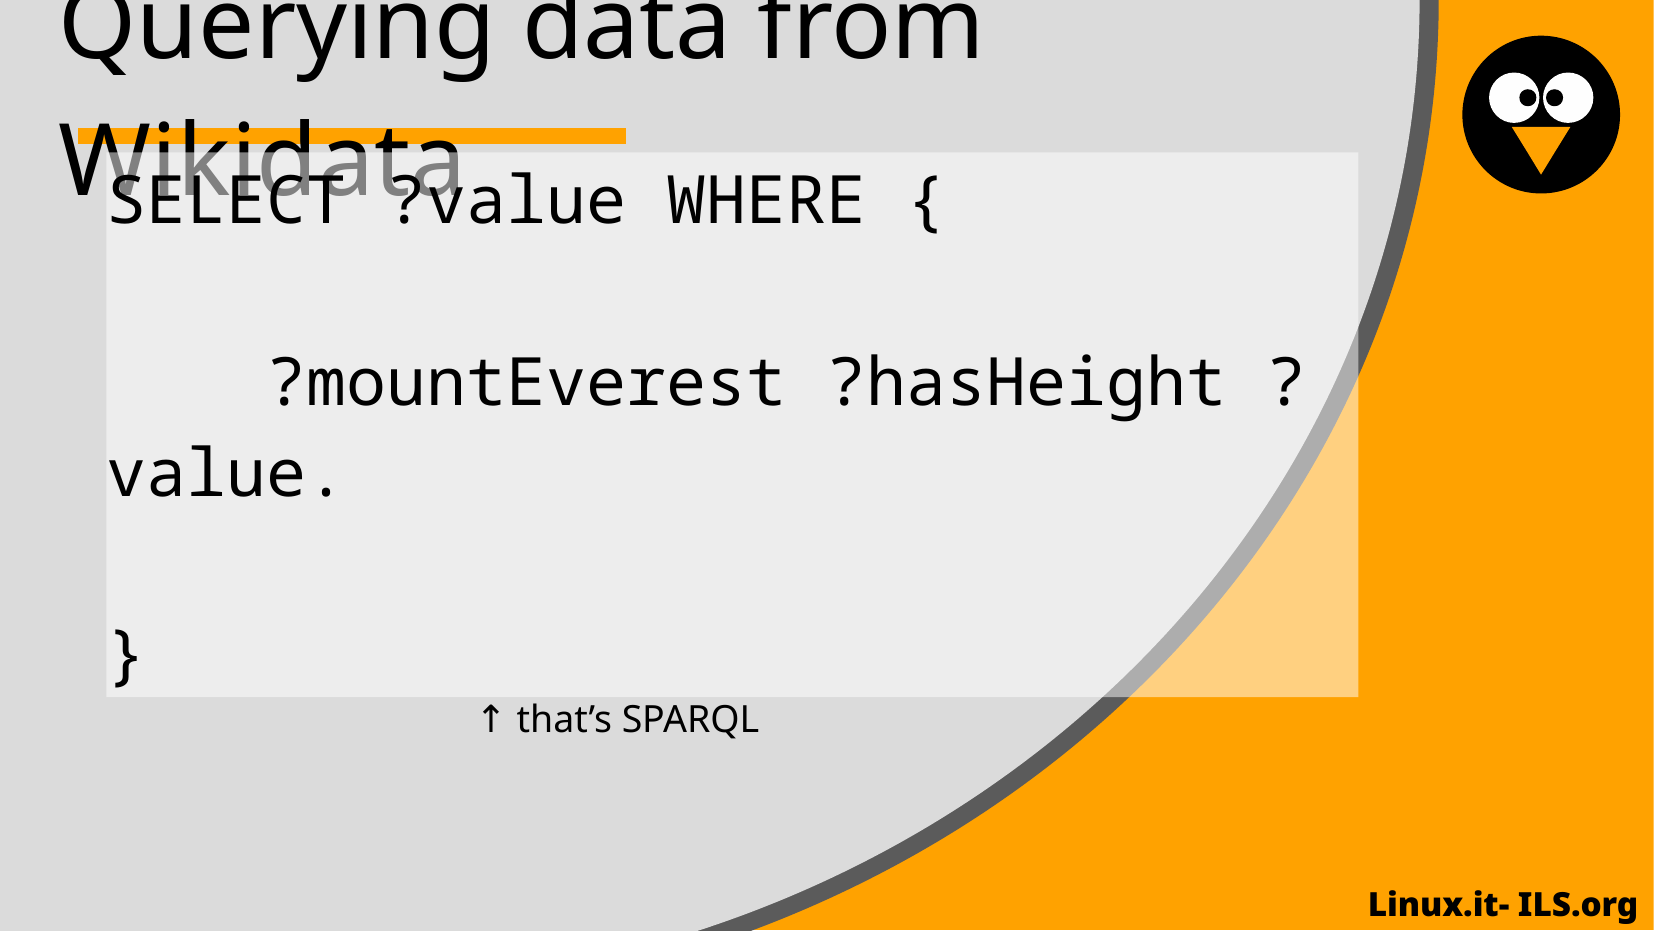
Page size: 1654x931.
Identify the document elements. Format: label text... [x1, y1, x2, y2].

title Querying data from Wikidata [59, 0, 1406, 259]
text_box Linux.it- ILS.org [1346, 874, 1654, 927]
text_box ↑ that’s SPARQL [460, 685, 875, 745]
text_box SELECT ?value WHERE { ?mountEverest ?hasHeight ?value. } [106, 224, 1359, 626]
